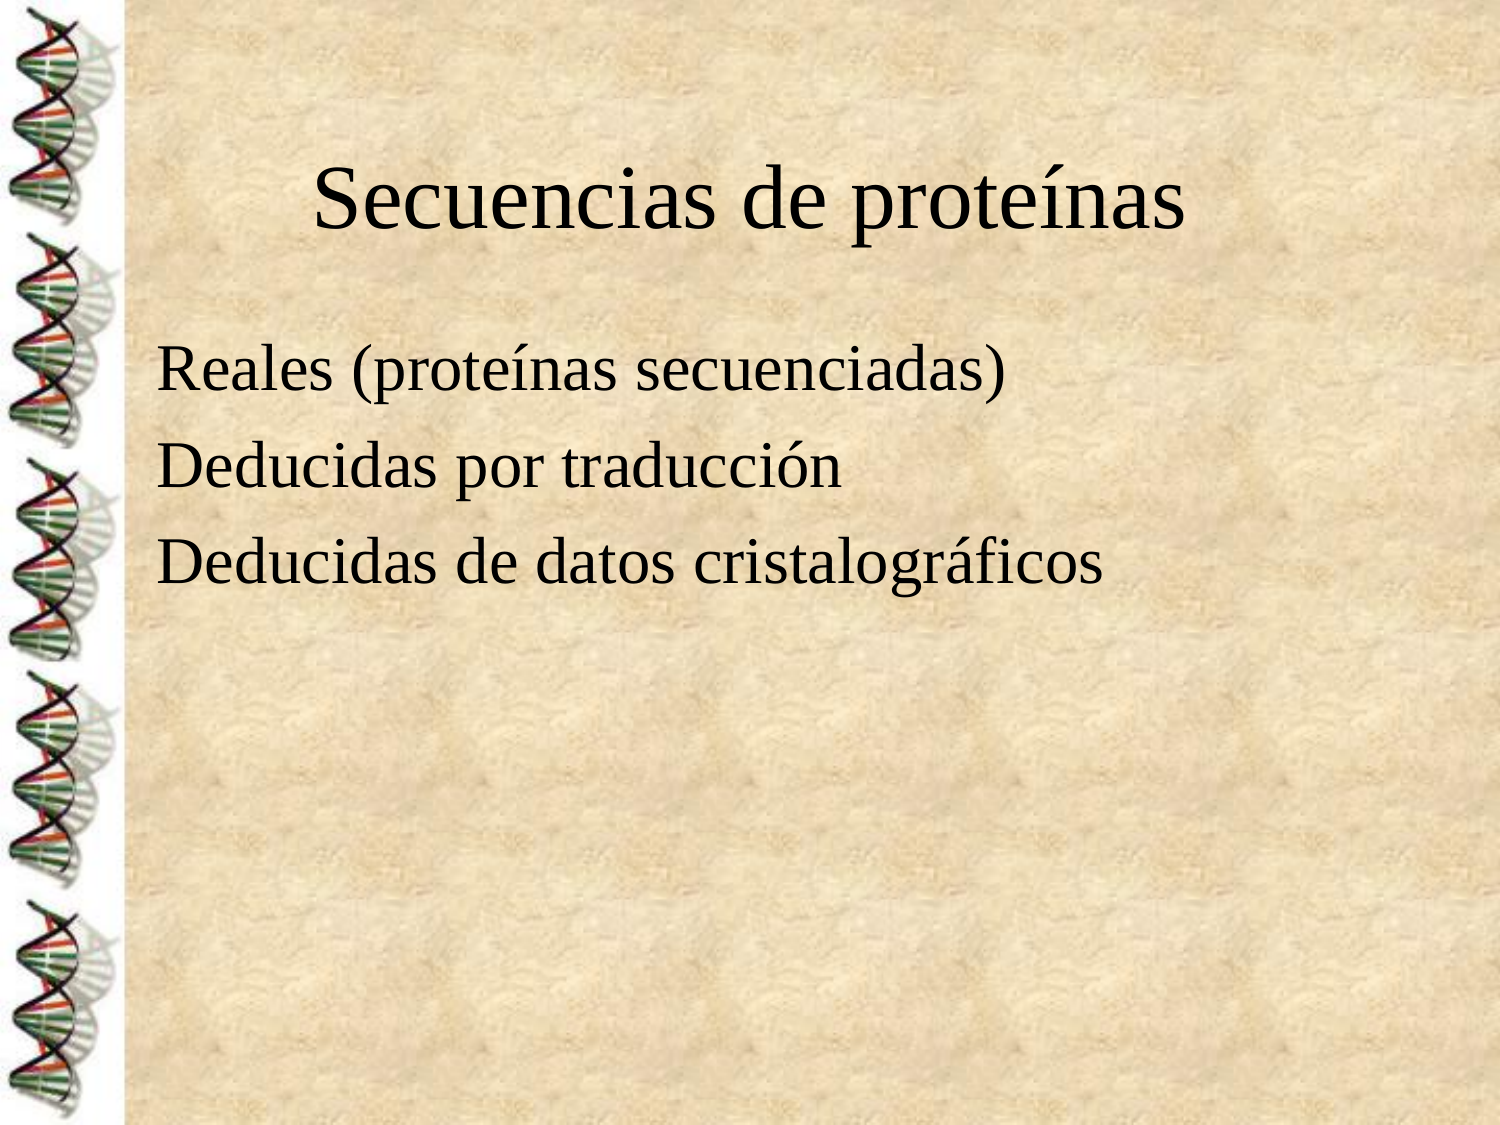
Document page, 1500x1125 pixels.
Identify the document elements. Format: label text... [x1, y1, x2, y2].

title Secuencias de proteínas [112, 80, 1388, 308]
picture [0, 0, 1500, 1125]
list Reales (proteínas secuenciadas) Deducidas por traducción Deducidas de datos cristalográficos [156, 324, 1432, 1012]
